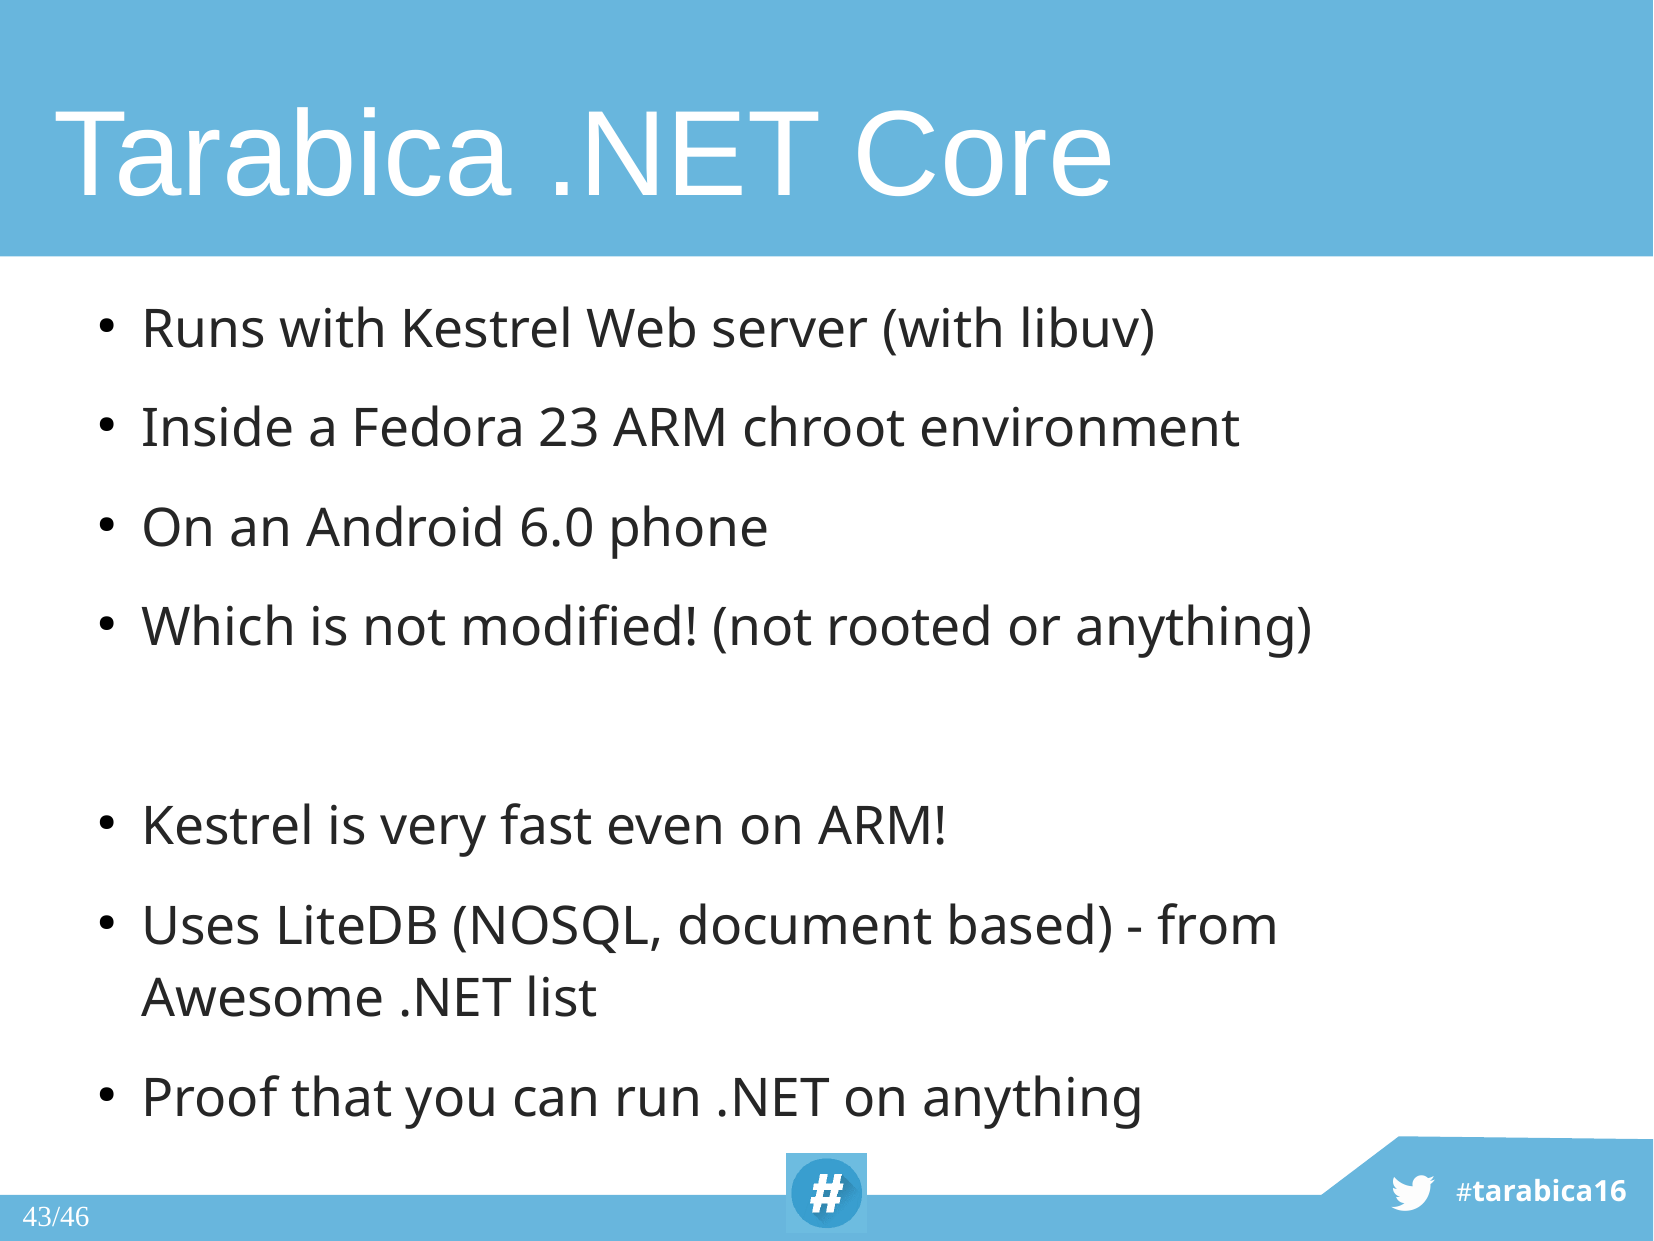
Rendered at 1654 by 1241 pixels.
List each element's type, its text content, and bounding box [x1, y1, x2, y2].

picture [786, 1153, 867, 1233]
list Runs with Kestrel Web server (with libuv) Inside a Fedora 23 ARM chroot environment On an Android 6.0 phone Which is not modified! (not rooted or anything) Kestrel is very fast even on ARM! Uses LiteDB (NOSQL, document based) - from Awesome .NET list Proof that you can run .NET on anything [82, 290, 1571, 1141]
picture [1378, 1158, 1448, 1228]
title Tarabica .NET Core [53, 49, 1600, 257]
